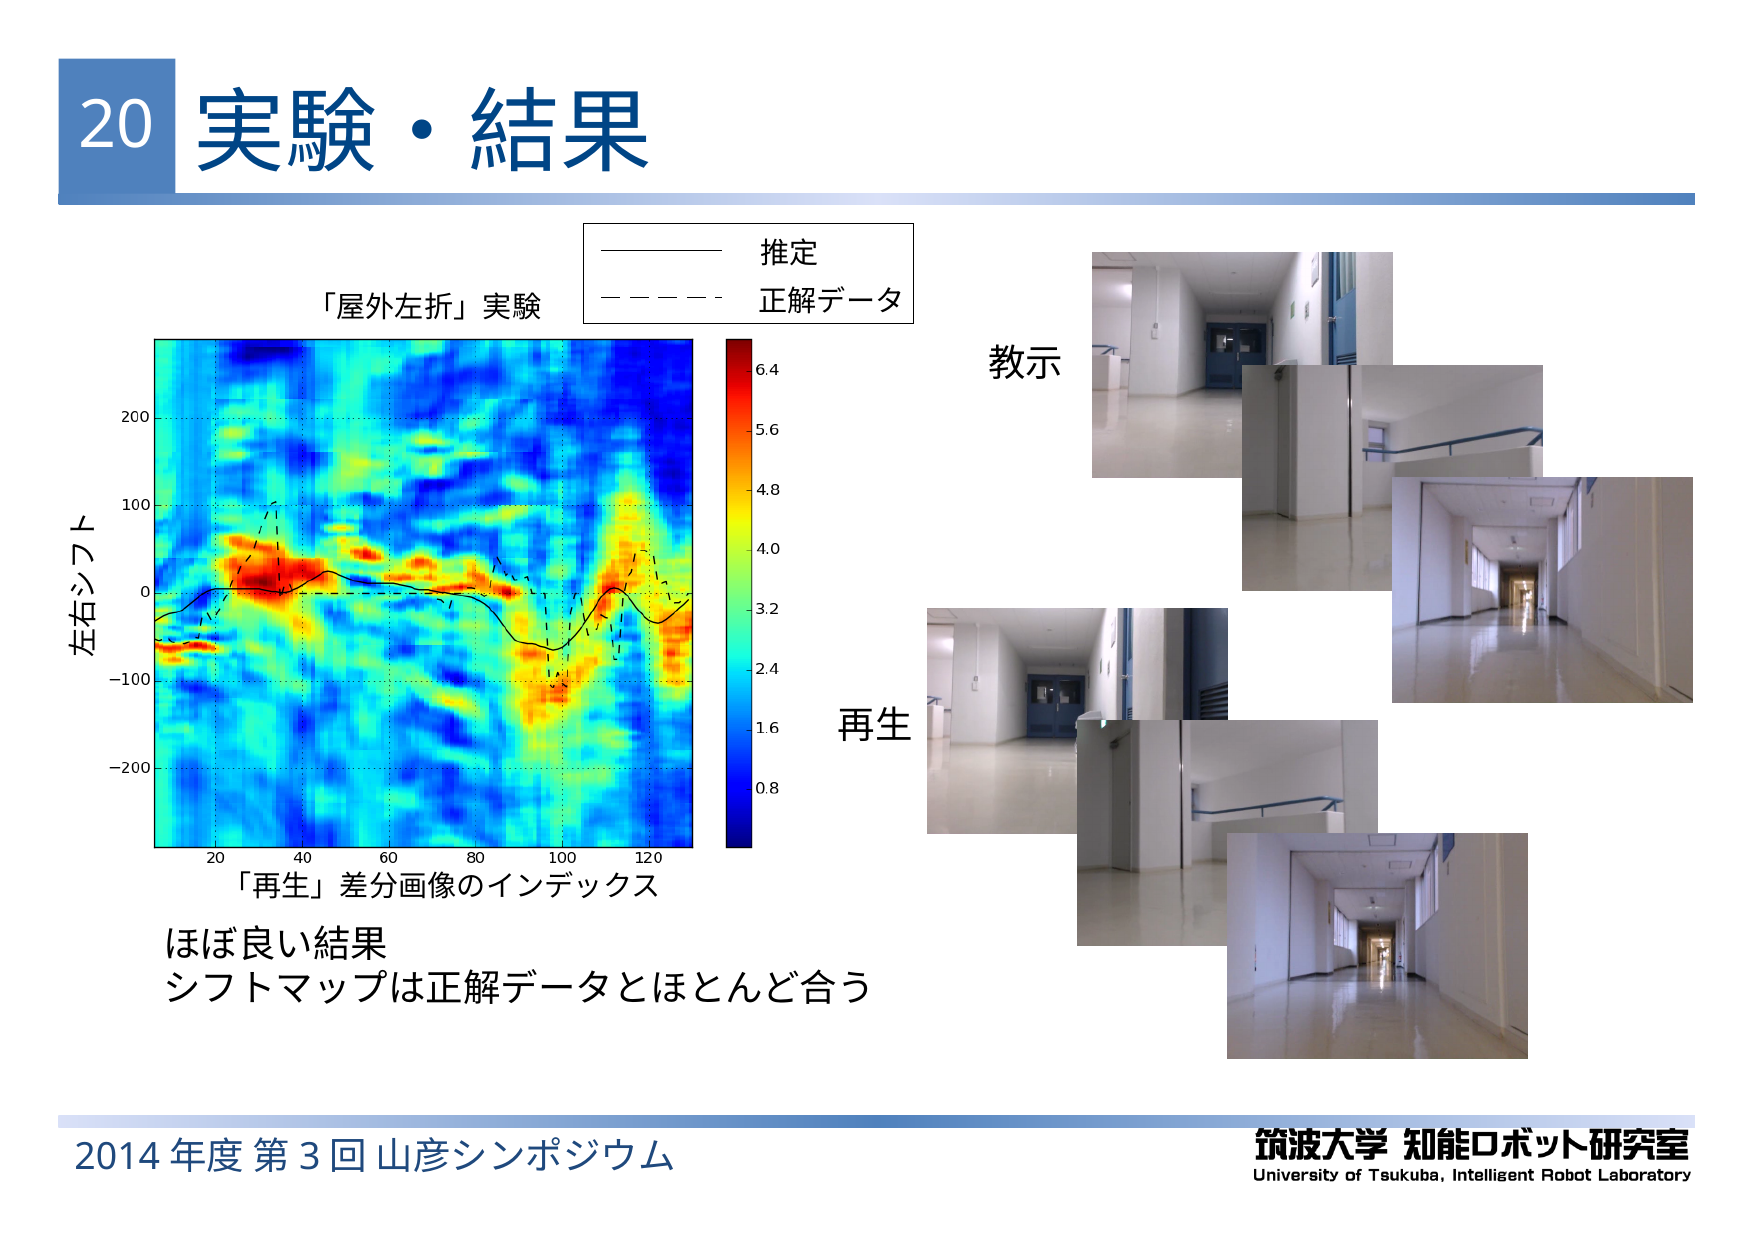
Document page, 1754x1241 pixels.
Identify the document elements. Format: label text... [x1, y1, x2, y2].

text_box 「再生」差分画像のインデックス [207, 862, 677, 910]
text_box ほぼ良い結果 シフトマップは正解データとほとんど合う [148, 915, 891, 1019]
picture [1092, 252, 1693, 704]
text_box 正解データ [743, 276, 920, 336]
text_box 再生 [823, 695, 927, 755]
text_box 左右シフト [58, 496, 108, 673]
picture [92, 322, 843, 885]
text_box 教示 [973, 333, 1079, 393]
picture [1252, 1127, 1691, 1182]
text_box 「屋外左折」実験 [289, 283, 560, 332]
title 実験・結果 [193, 61, 1651, 205]
text_box 推定 [746, 229, 835, 289]
picture [927, 608, 1528, 1059]
